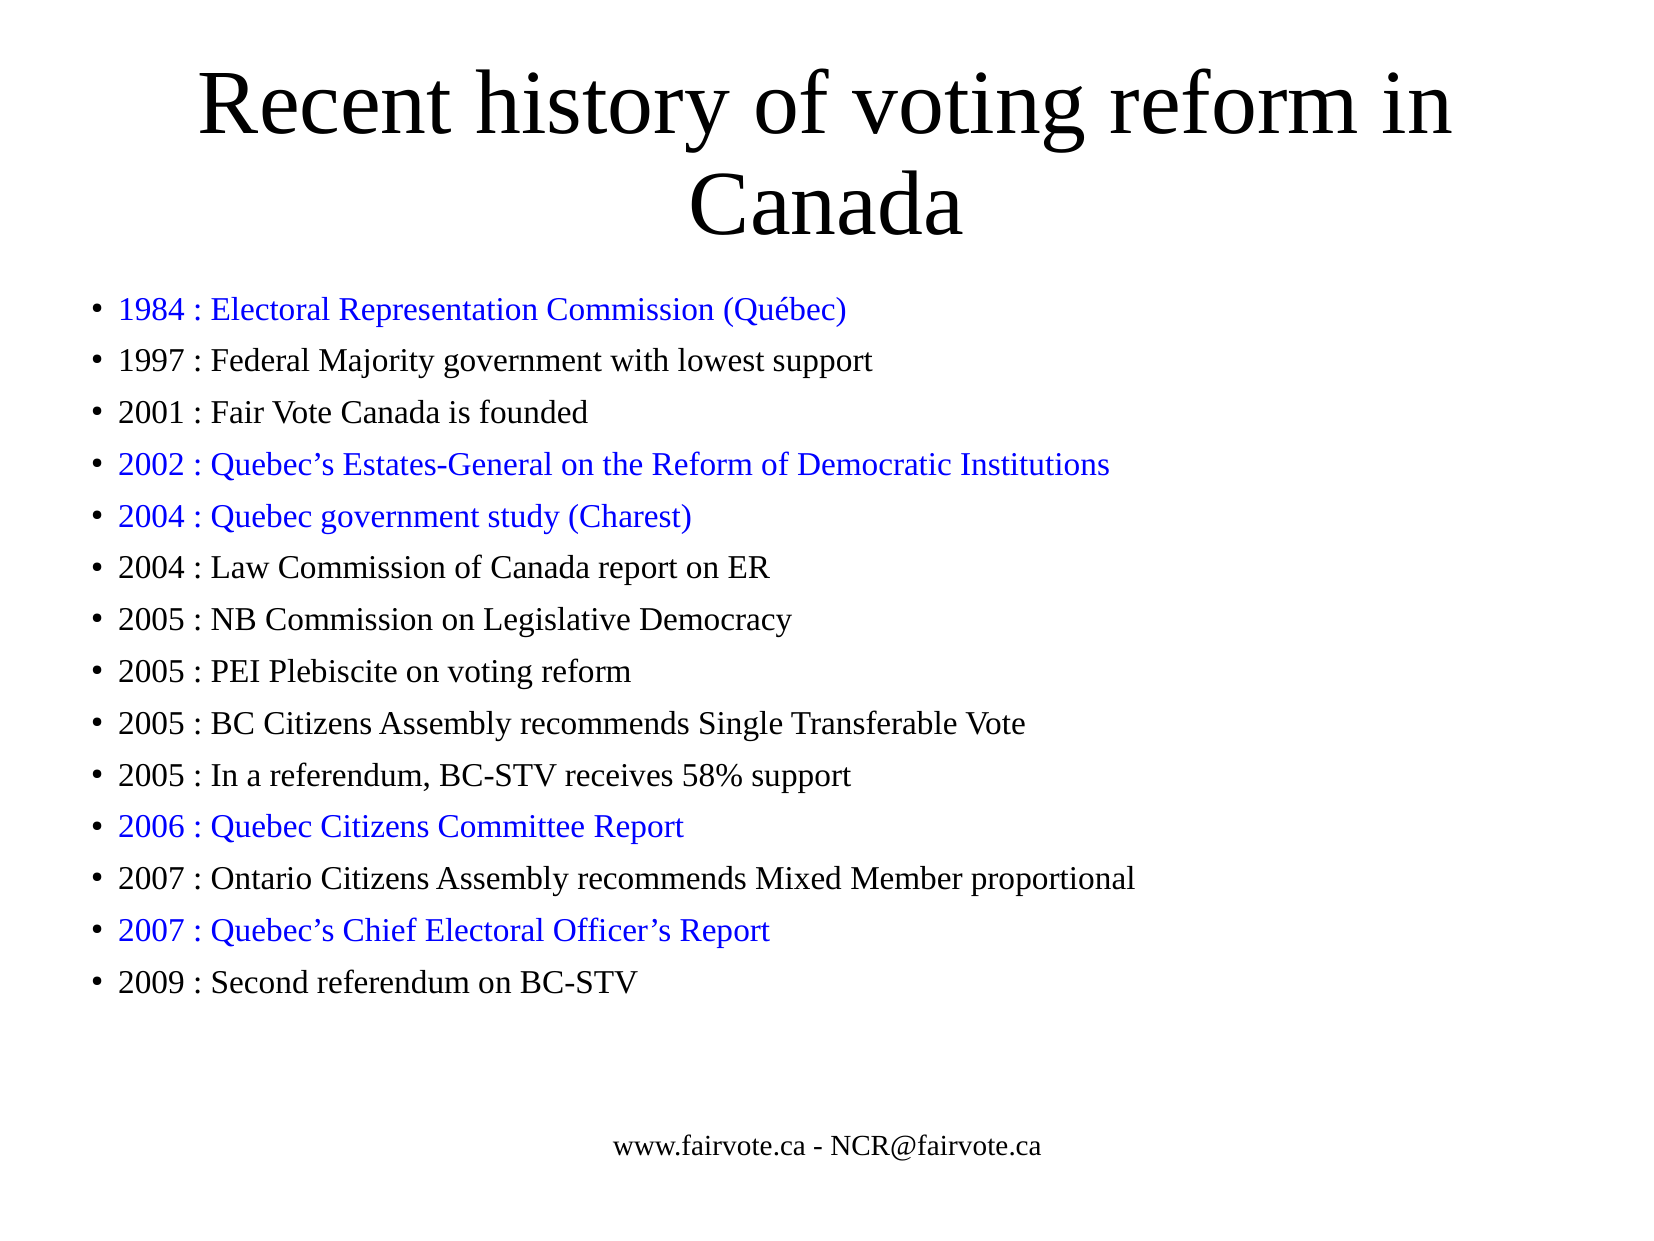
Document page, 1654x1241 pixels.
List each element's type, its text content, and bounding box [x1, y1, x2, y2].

list 1984 : Electoral Representation Commission (Québec) 1997 : Federal Majority government with lowest support 2001 : Fair Vote Canada is founded 2002 : Quebec’s Estates-General on the Reform of Democratic Institutions 2004 : Quebec government study (Charest) 2004 : Law Commission of Canada report on ER 2005 : NB Commission on Legislative Democracy 2005 : PEI Plebiscite on voting reform 2005 : BC Citizens Assembly recommends Single Transferable Vote 2005 : In a referendum, BC-STV receives 58% support 2006 : Quebec Citizens Committee Report 2007 : Ontario Citizens Assembly recommends Mixed Member proportional 2007 : Quebec’s Chief Electoral Officer’s Report 2009 : Second referendum on BC-STV [82, 290, 1538, 1010]
title Recent history of voting reform in Canada [82, 49, 1571, 257]
